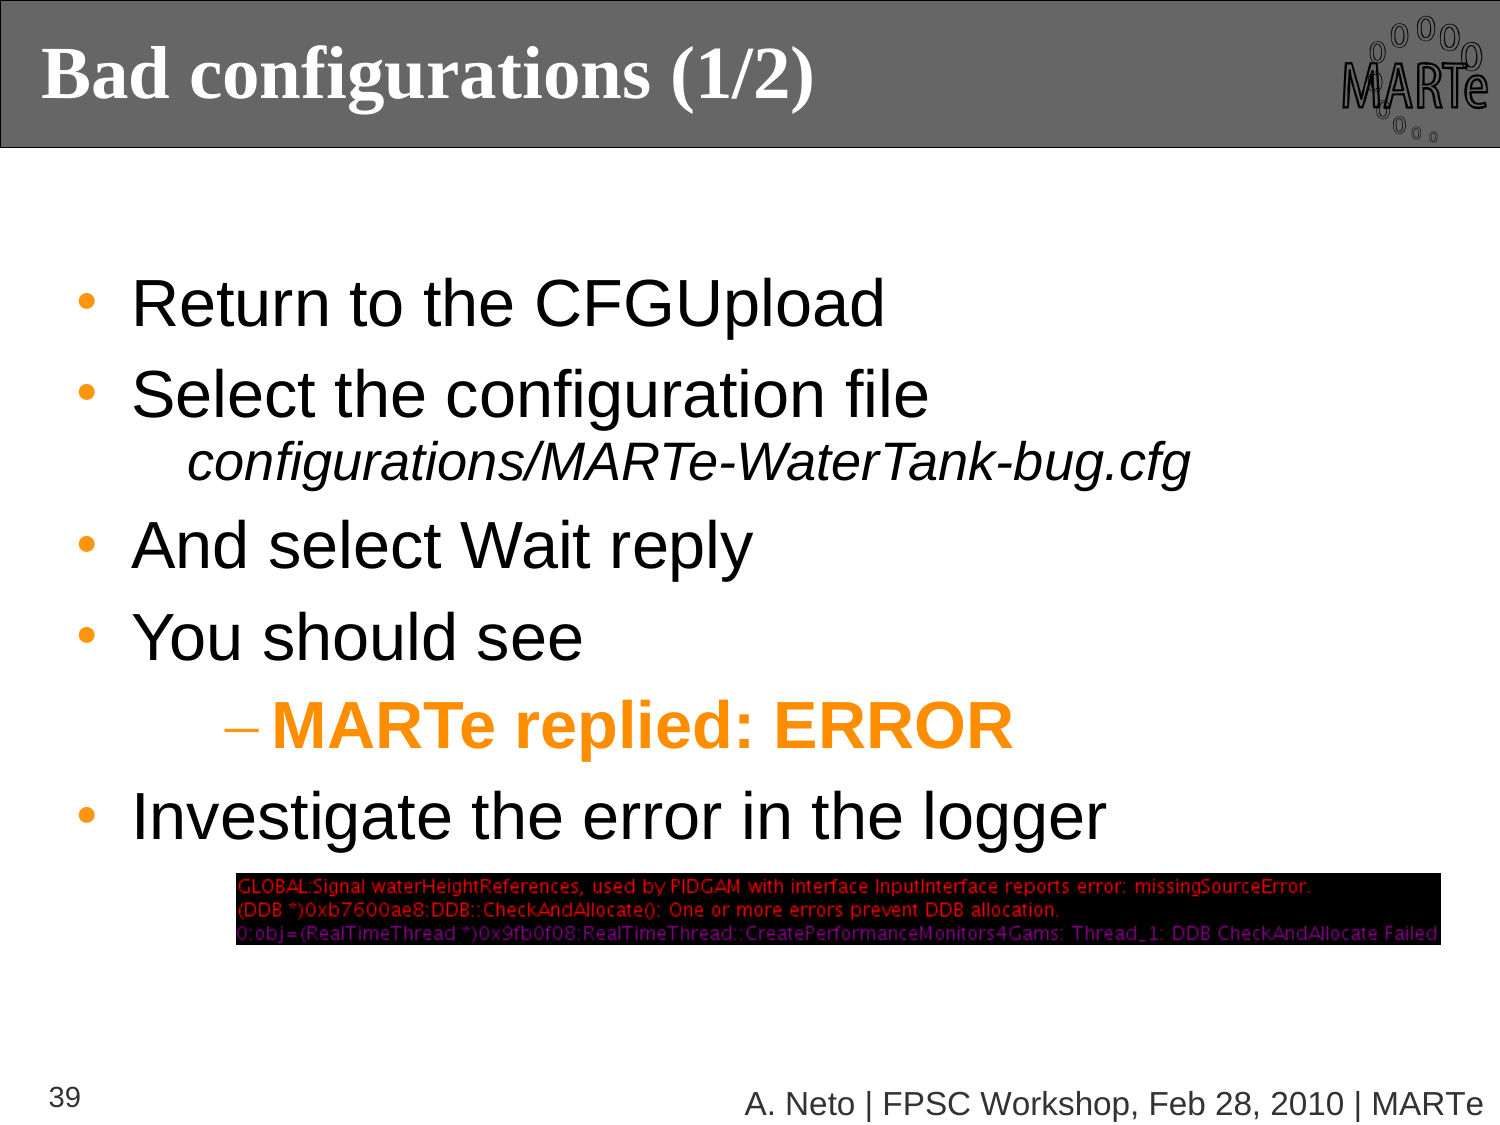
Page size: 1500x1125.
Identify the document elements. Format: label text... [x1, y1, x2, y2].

list Return to the CFGUpload Select the configuration file configurations/MARTe-WaterTank-bug.cfg And select Wait reply You should see MARTe replied: ERROR Investigate the error in the logger [75, 262, 1425, 995]
title Bad configurations (1/2) [41, 7, 1329, 141]
picture [236, 873, 1441, 945]
picture [1340, 0, 1489, 148]
